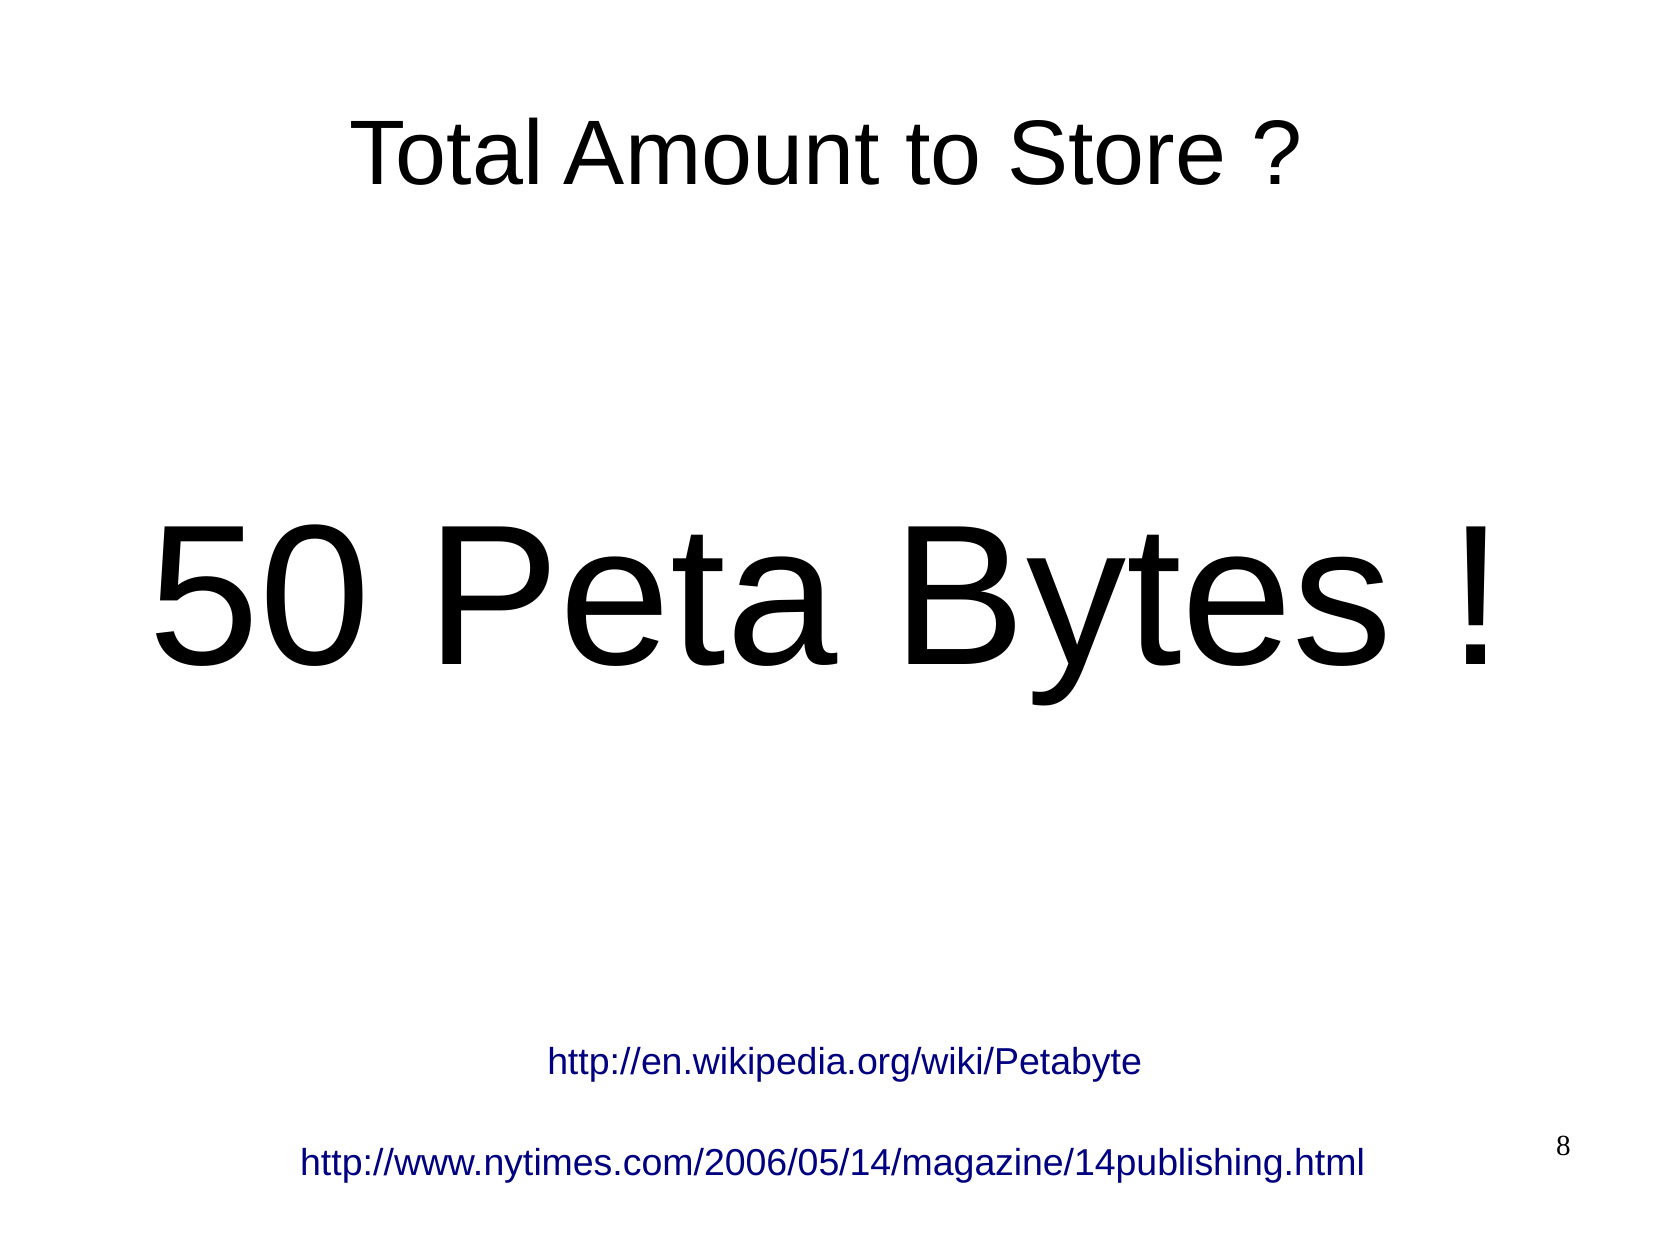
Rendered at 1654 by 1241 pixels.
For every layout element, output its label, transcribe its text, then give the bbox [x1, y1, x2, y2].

title Total Amount to Store ? [82, 49, 1571, 257]
text_box http://www.nytimes.com/2006/05/14/magazine/14publishing.html [285, 1133, 1388, 1191]
subtitle 50 Peta Bytes ! [82, 290, 1571, 901]
text_box http://en.wikipedia.org/wiki/Petabyte [491, 1033, 1208, 1091]
